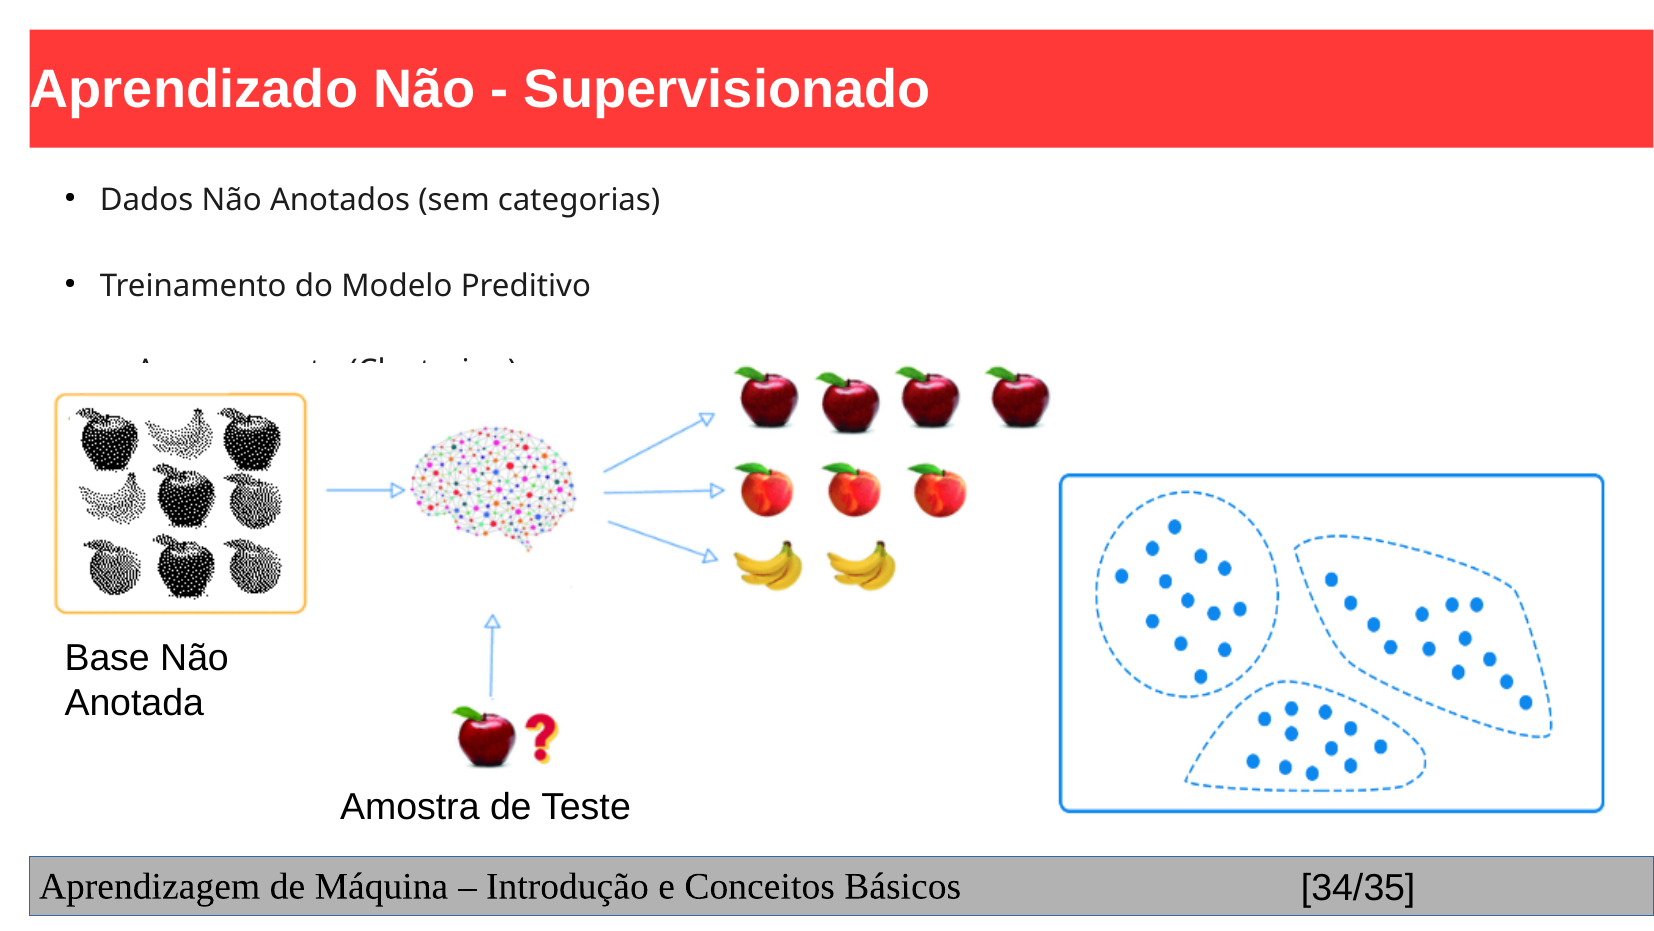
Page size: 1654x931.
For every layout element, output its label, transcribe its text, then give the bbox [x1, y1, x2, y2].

text_box Amostra de Teste [325, 774, 650, 886]
text_box Dados Não Anotados (sem categorias) Treinamento do Modelo Preditivo Agrupamento (Clustering) [49, 169, 739, 576]
title Aprendizado Não - Supervisionado [29, 29, 1654, 148]
picture [51, 363, 1614, 821]
text_box Base Não Anotada [49, 625, 316, 737]
